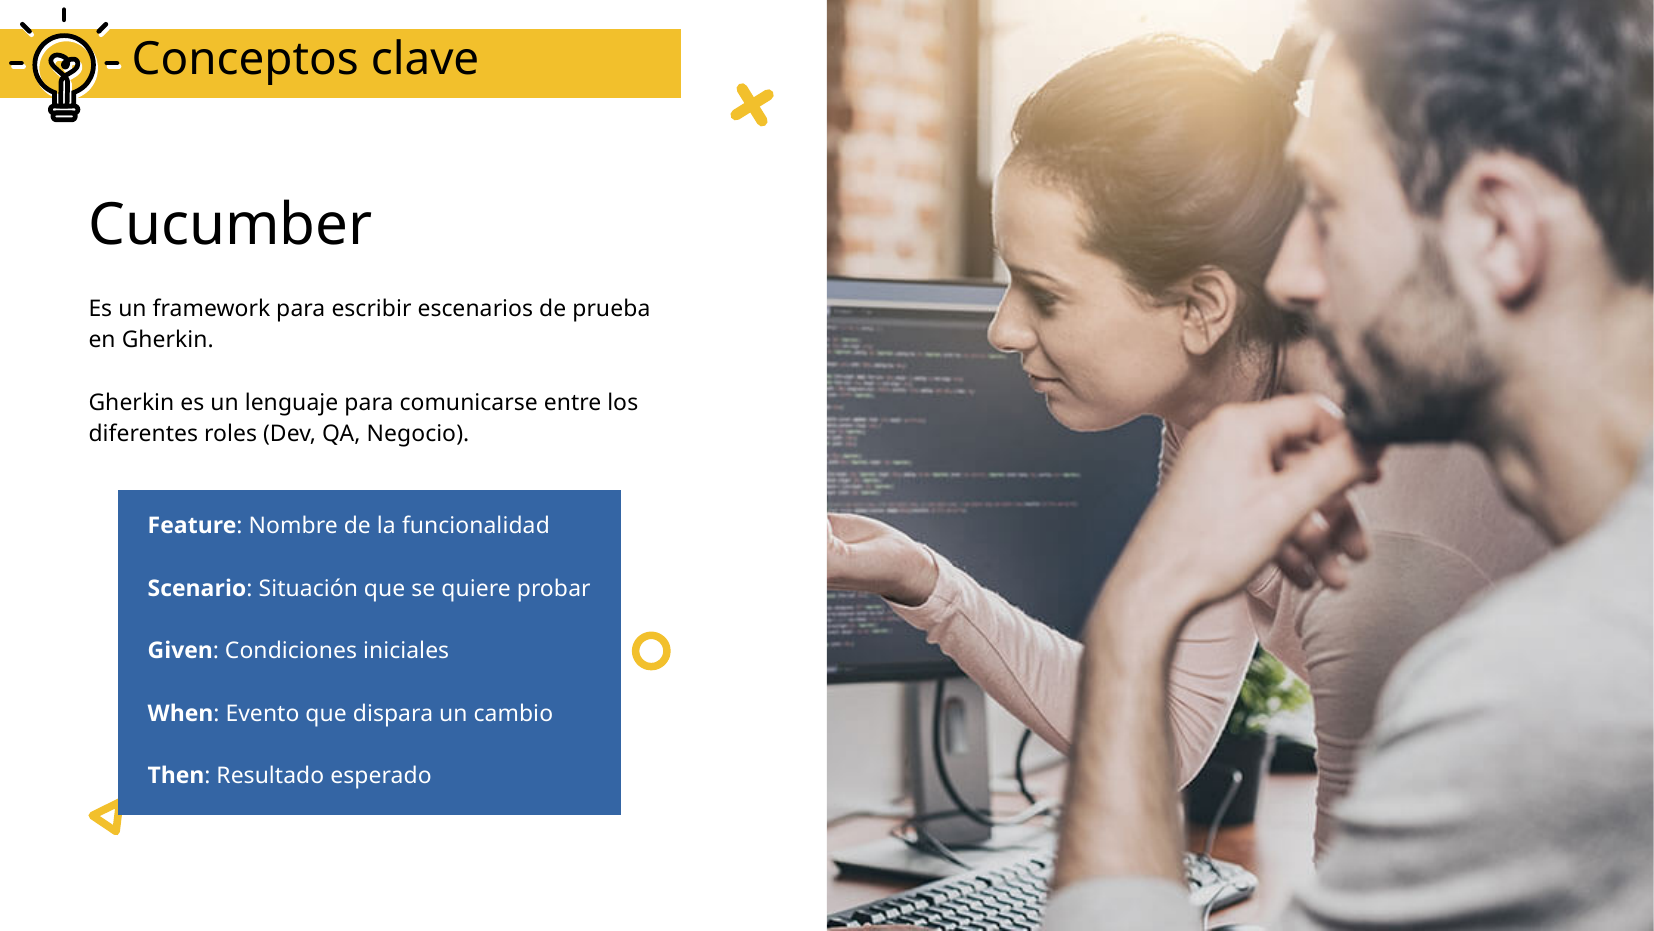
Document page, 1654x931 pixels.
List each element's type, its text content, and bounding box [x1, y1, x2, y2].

picture [826, 0, 1654, 931]
text_box Es un framework para escribir escenarios de prueba en Gherkin. Gherkin es un lenguaje para comunicarse entre los diferentes roles (Dev, QA, Negocio). [88, 268, 654, 473]
title Cucumber [88, 177, 739, 266]
text_box [118, 490, 621, 815]
title Conceptos clave [131, 16, 578, 97]
text_box Feature: Nombre de la funcionalidad Scenario: Situación que se quiere probar Given: Condiciones iniciales When: Evento que dispara un cambio Then: Resultado esperado [147, 501, 654, 798]
